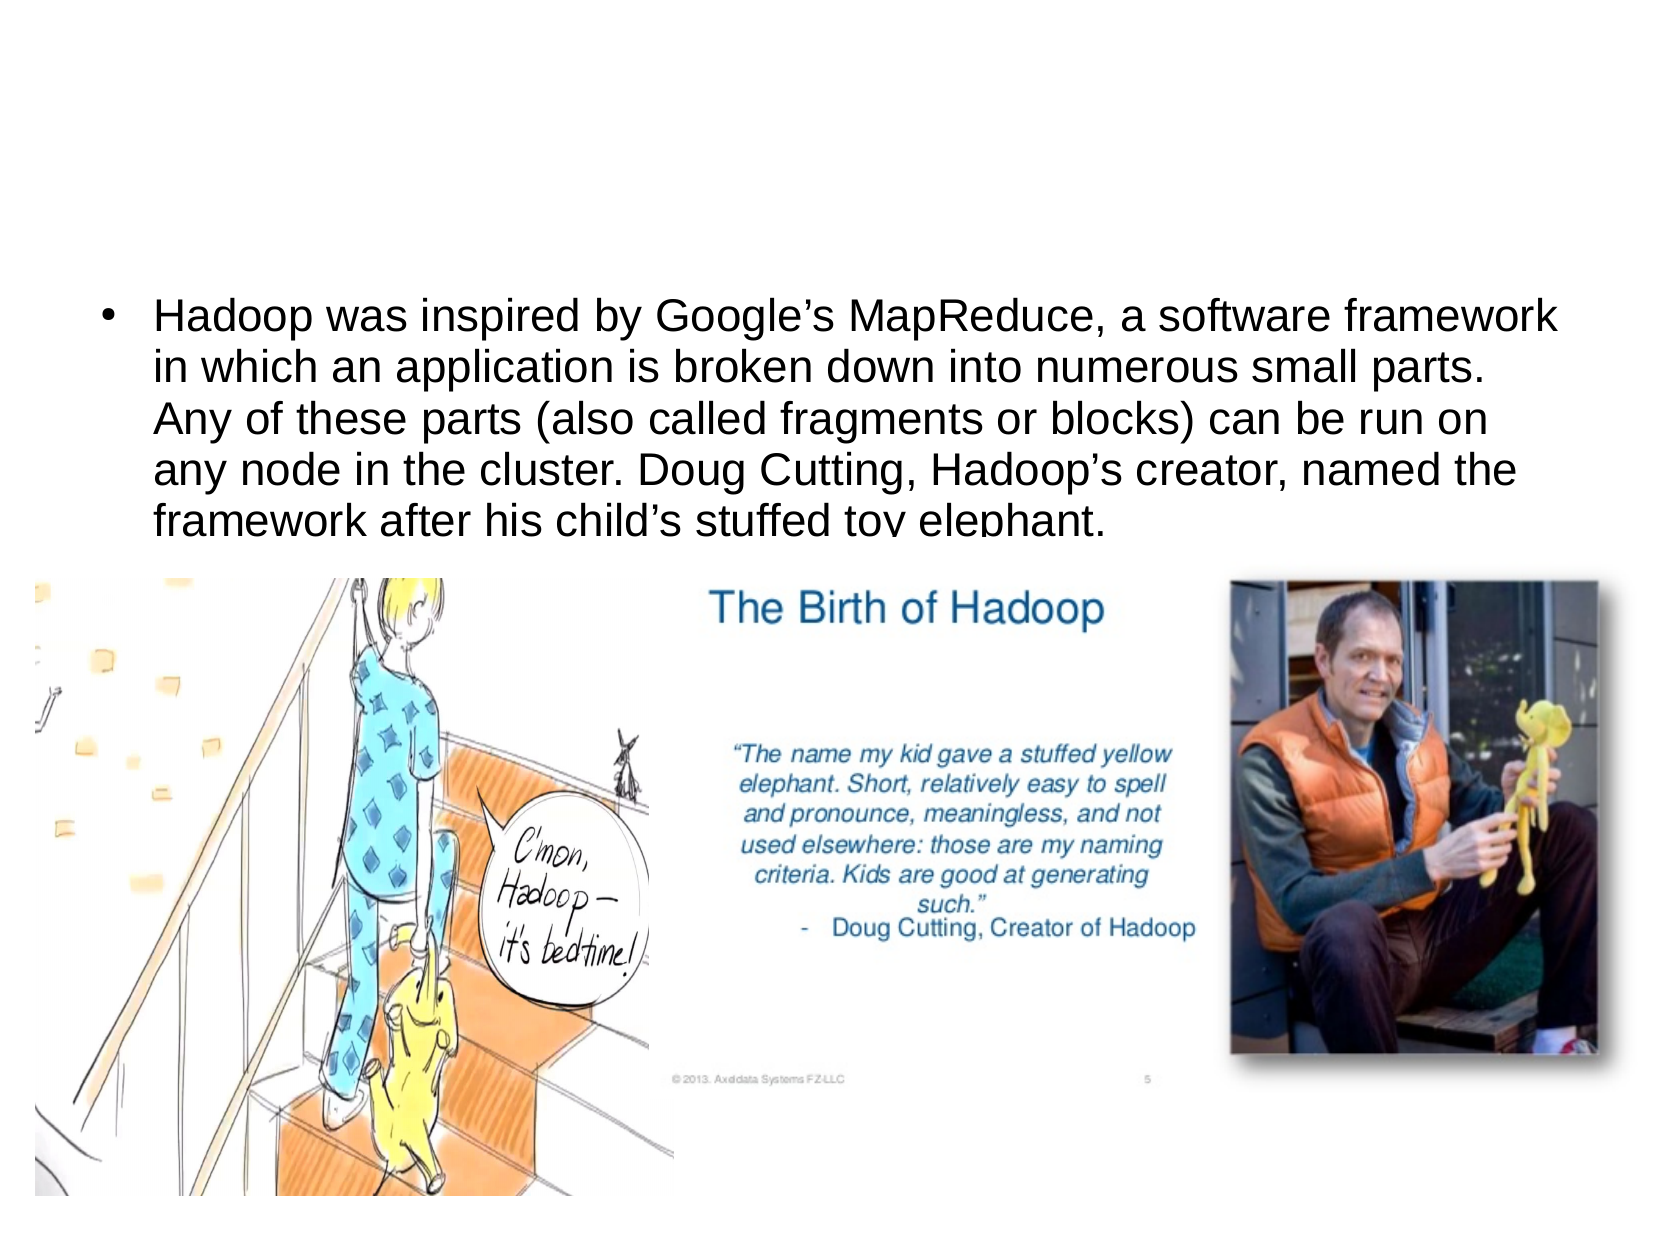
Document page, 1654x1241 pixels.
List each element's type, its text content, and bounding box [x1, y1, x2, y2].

picture [35, 537, 1647, 1196]
list Hadoop was inspired by Google’s MapReduce, a software framework in which an application is broken down into numerous small parts. Any of these parts (also called fragments or blocks) can be run on any node in the cluster. Doug Cutting, Hadoop’s creator, named the framework after his child’s stuffed toy elephant. [82, 290, 1571, 578]
